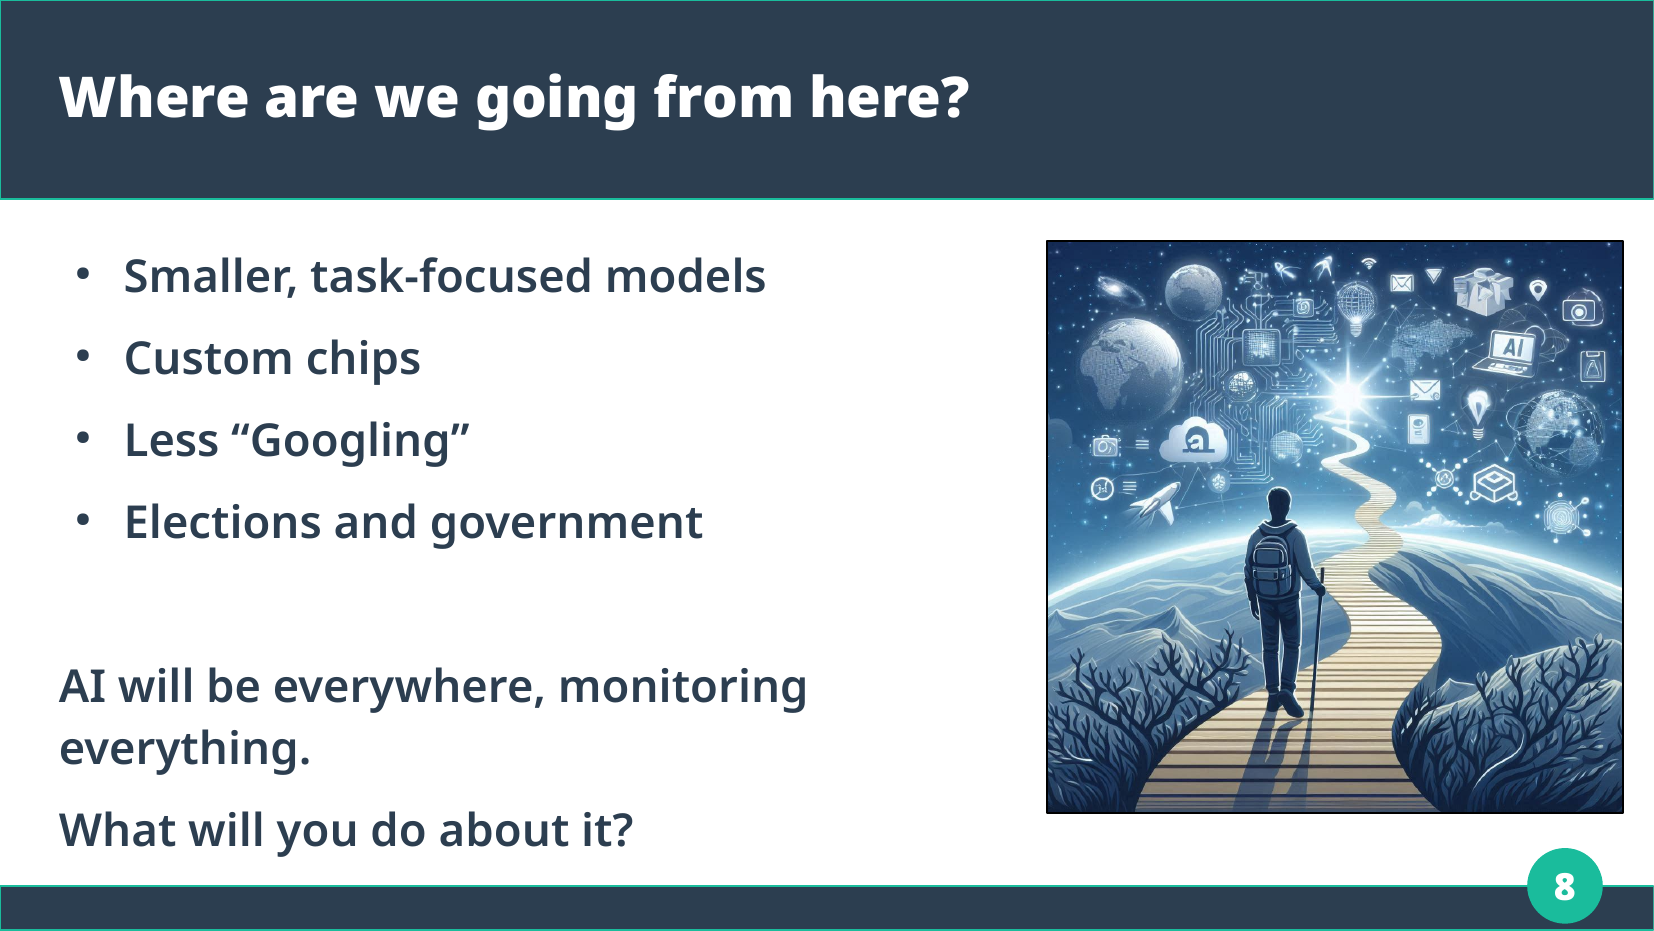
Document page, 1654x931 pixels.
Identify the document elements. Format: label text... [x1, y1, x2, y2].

list Smaller, task-focused models Custom chips Less “Googling” Elections and government AI will be everywhere, monitoring everything. What will you do about it? [59, 243, 1041, 864]
picture [1047, 241, 1623, 813]
title Where are we going from here? [59, 37, 1595, 155]
